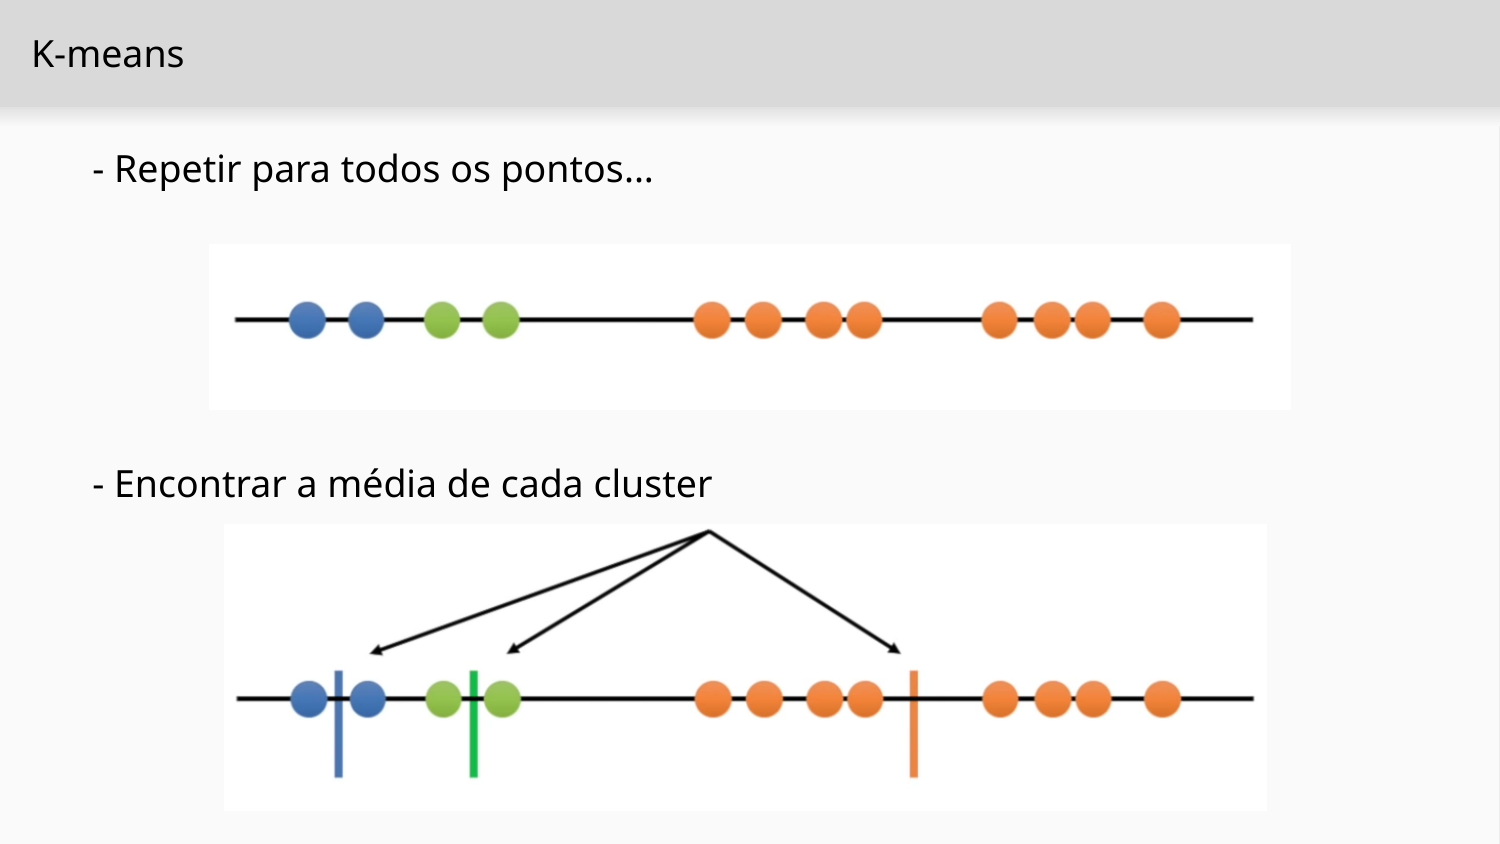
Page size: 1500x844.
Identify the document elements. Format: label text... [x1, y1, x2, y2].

picture [209, 244, 1291, 410]
title K-means [16, 2, 1464, 102]
list - Repetir para todos os pontos... - Encontrar a média de cada cluster [77, 129, 1422, 525]
picture [224, 524, 1267, 811]
